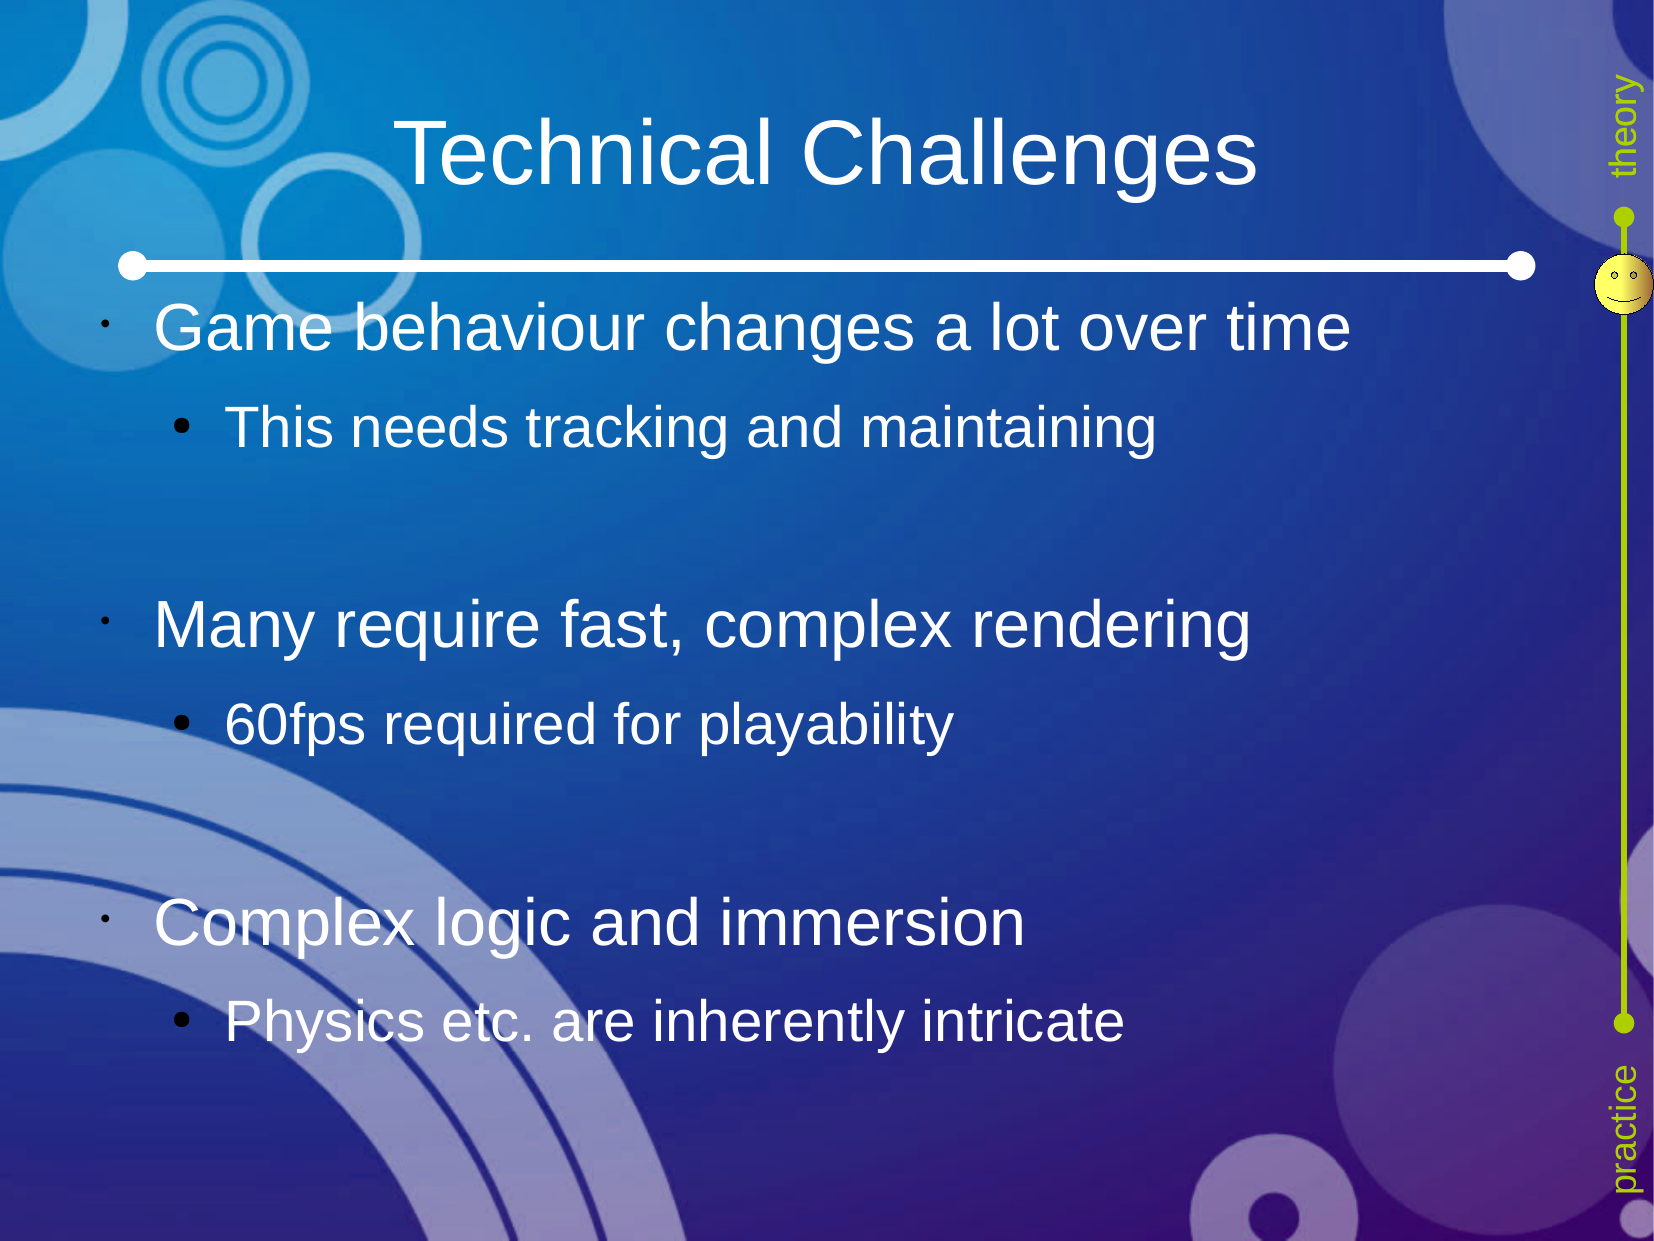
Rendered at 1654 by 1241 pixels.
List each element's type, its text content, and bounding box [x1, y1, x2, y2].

text_box [1594, 253, 1654, 315]
title Technical Challenges [82, 56, 1571, 250]
picture [0, 0, 1654, 1241]
list Game behaviour changes a lot over time This needs tracking and maintaining Many require fast, complex rendering 60fps required for playability Complex logic and immersion Physics etc. are inherently intricate [82, 290, 1571, 1118]
